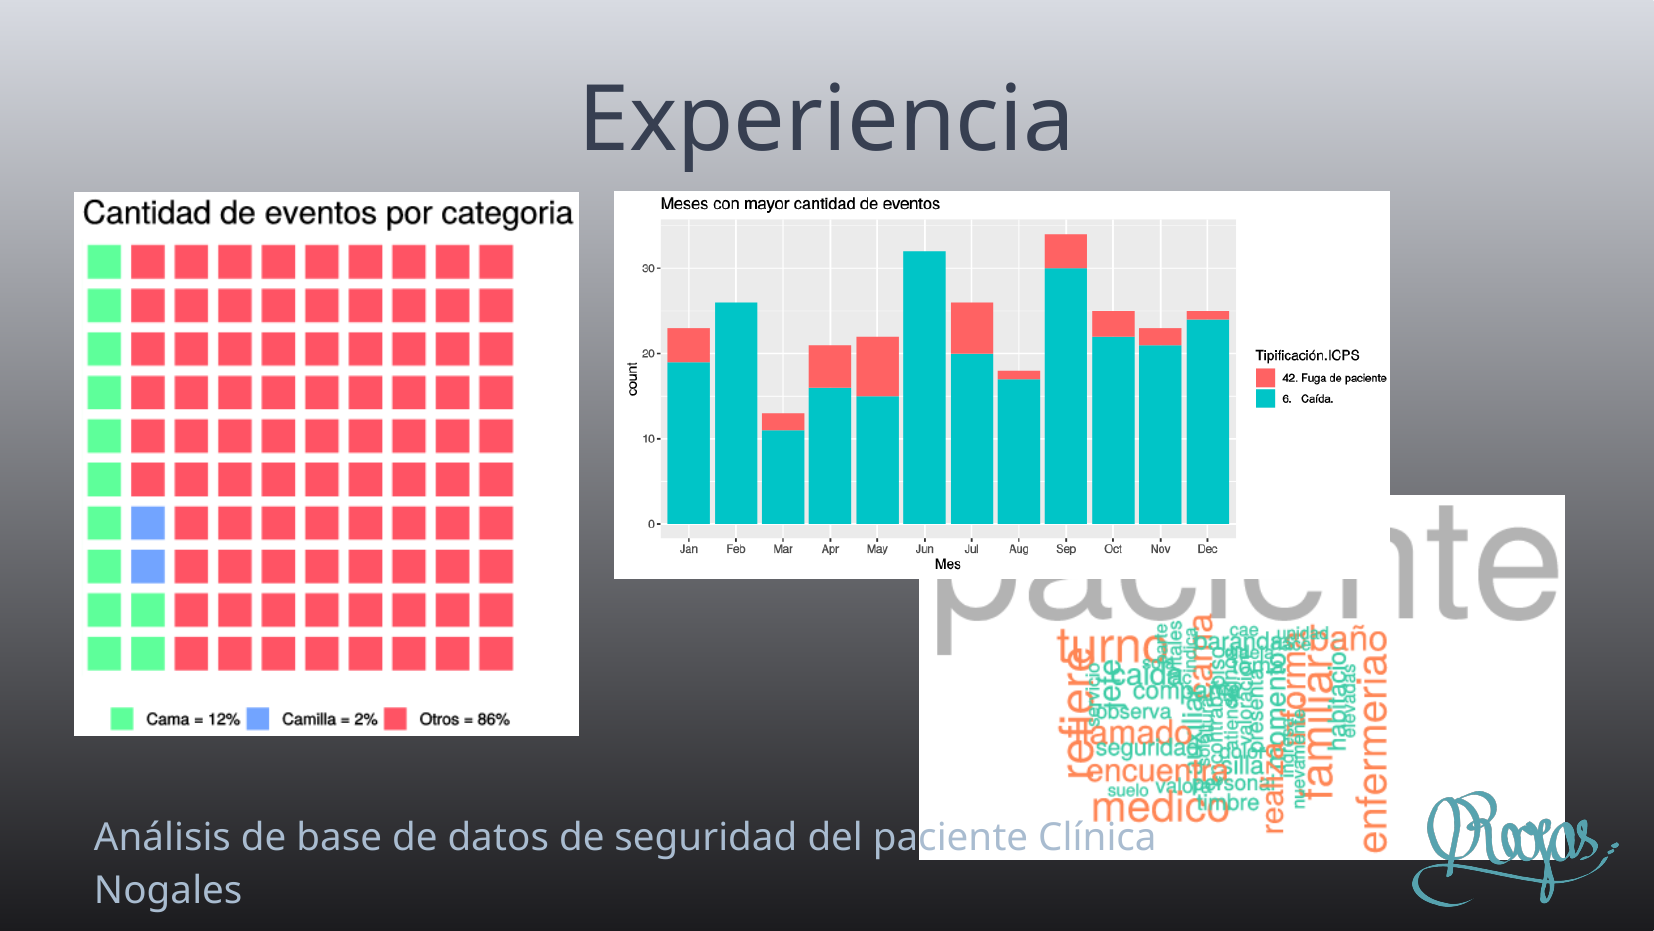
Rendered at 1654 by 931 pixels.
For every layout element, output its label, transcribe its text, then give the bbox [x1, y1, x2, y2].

list Análisis de base de datos de seguridad del paciente Clínica Nogales [93, 809, 1169, 916]
picture [614, 191, 1619, 907]
title Experiencia [82, 37, 1571, 193]
picture [74, 192, 579, 736]
